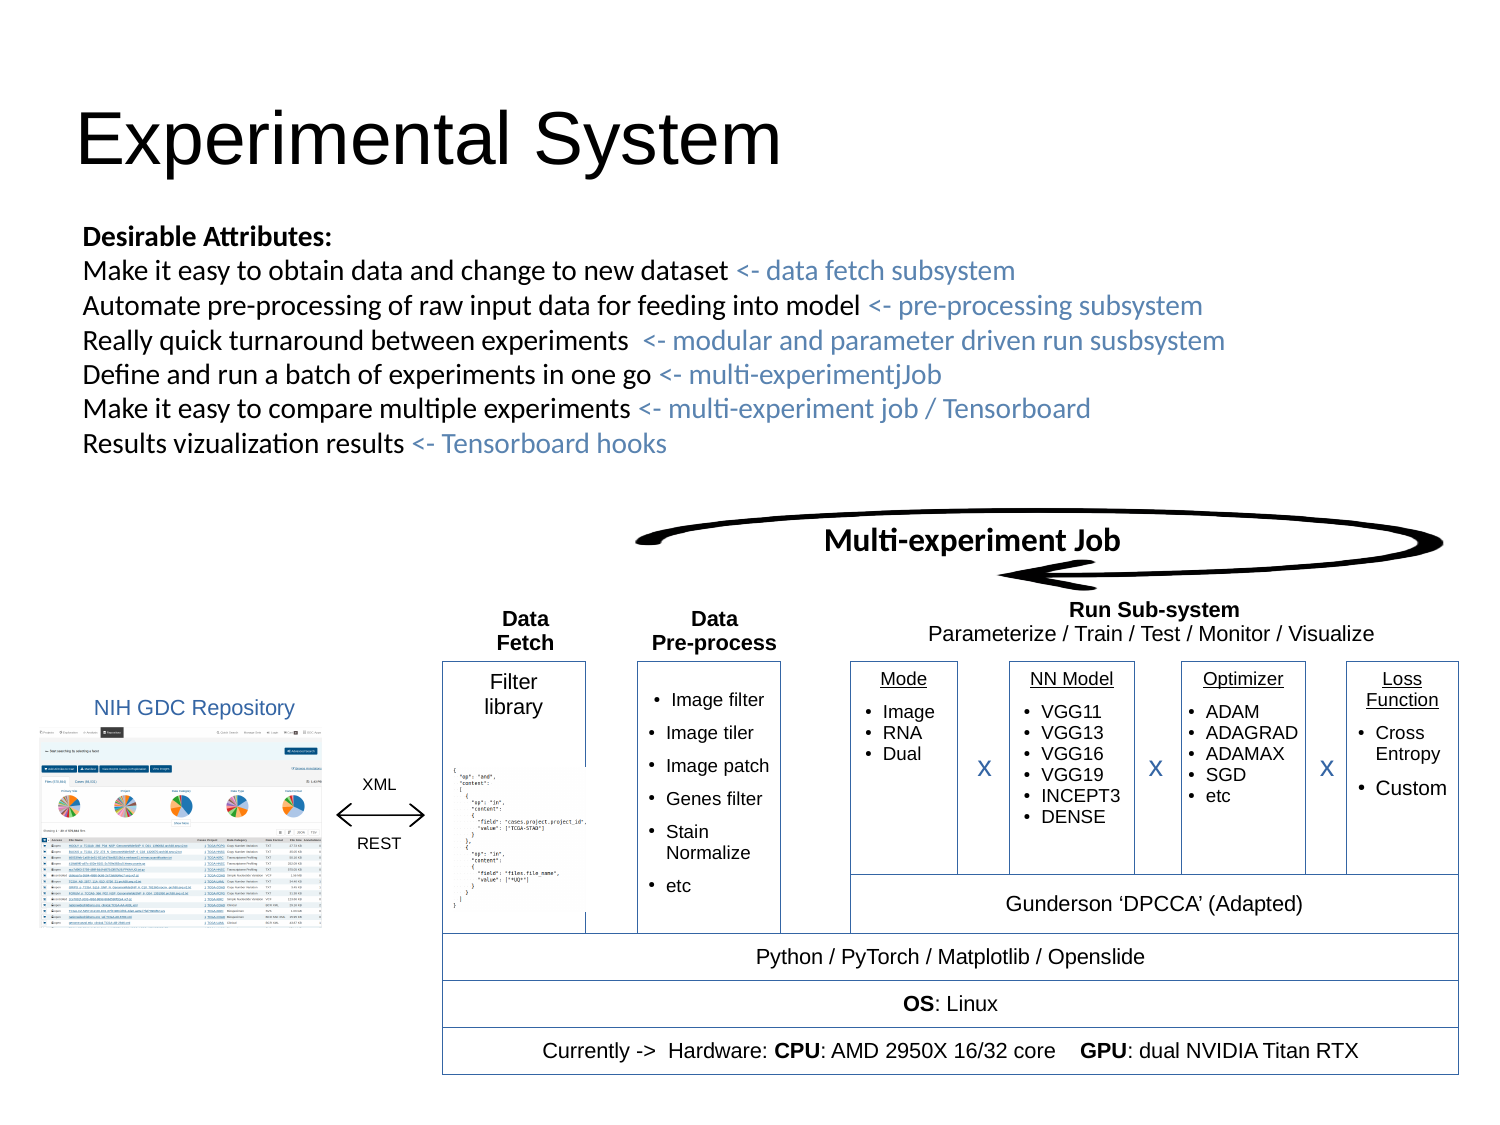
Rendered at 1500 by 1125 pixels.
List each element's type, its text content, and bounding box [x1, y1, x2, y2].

text_box NIH GDC Repository [59, 688, 331, 728]
text_box x [962, 742, 1010, 793]
text_box Python / PyTorch / Matplotlib / Openslide [442, 933, 1459, 980]
text_box Filter library [431, 662, 597, 727]
text_box REST [334, 826, 425, 866]
list Desirable Attributes: Make it easy to obtain data and change to new dataset <- data fetch subsystem Automate pre-processing of raw input data for feeding into model <- pre-processing subsystem Really quick turnaround between experiments <- modular and parameter driven run susbsystem Define and run a batch of experiments in one go <- multi-experimentjJob Make it easy to compare multiple experiments <- multi-experiment job / Tensorboard Results vizualization results <- Tensorboard hooks [82, 224, 1500, 461]
picture [336, 807, 425, 826]
title Experimental System [75, 45, 1394, 233]
text_box x [1133, 742, 1182, 793]
text_box Currently -> Hardware: CPU: AMD 2950X 16/32 core GPU: dual NVIDIA Titan RTX [442, 1027, 1459, 1075]
text_box Optimizer ADAM ADAGRAD ADAMAX SGD etc [1181, 663, 1306, 874]
text_box OS: Linux [442, 980, 1459, 1027]
text_box Data Fetch [442, 599, 609, 663]
text_box Run Sub-system Parameterize / Train / Test / Monitor / Visualize [832, 590, 1471, 663]
picture [453, 767, 586, 912]
text_box [442, 727, 586, 933]
text_box Image filter Image tiler Image patch Genes filter Stain Normalize etc [637, 663, 781, 934]
text_box NN Model VGG11 VGG13 VGG16 VGG19 INCEPT3 DENSE [1009, 663, 1135, 874]
text_box XML [334, 767, 425, 807]
picture [631, 472, 1446, 626]
text_box x [1305, 742, 1353, 793]
text_box Data Pre-process [631, 599, 798, 663]
text_box x [958, 742, 962, 793]
picture [39, 727, 322, 928]
text_box Loss Function Cross Entropy Custom [1346, 663, 1459, 874]
text_box Gunderson ‘DPCCA’ (Adapted) [850, 874, 1459, 934]
text_box Mode Image RNA Dual [850, 661, 958, 875]
text_box Multi-experiment Job [809, 518, 1176, 567]
